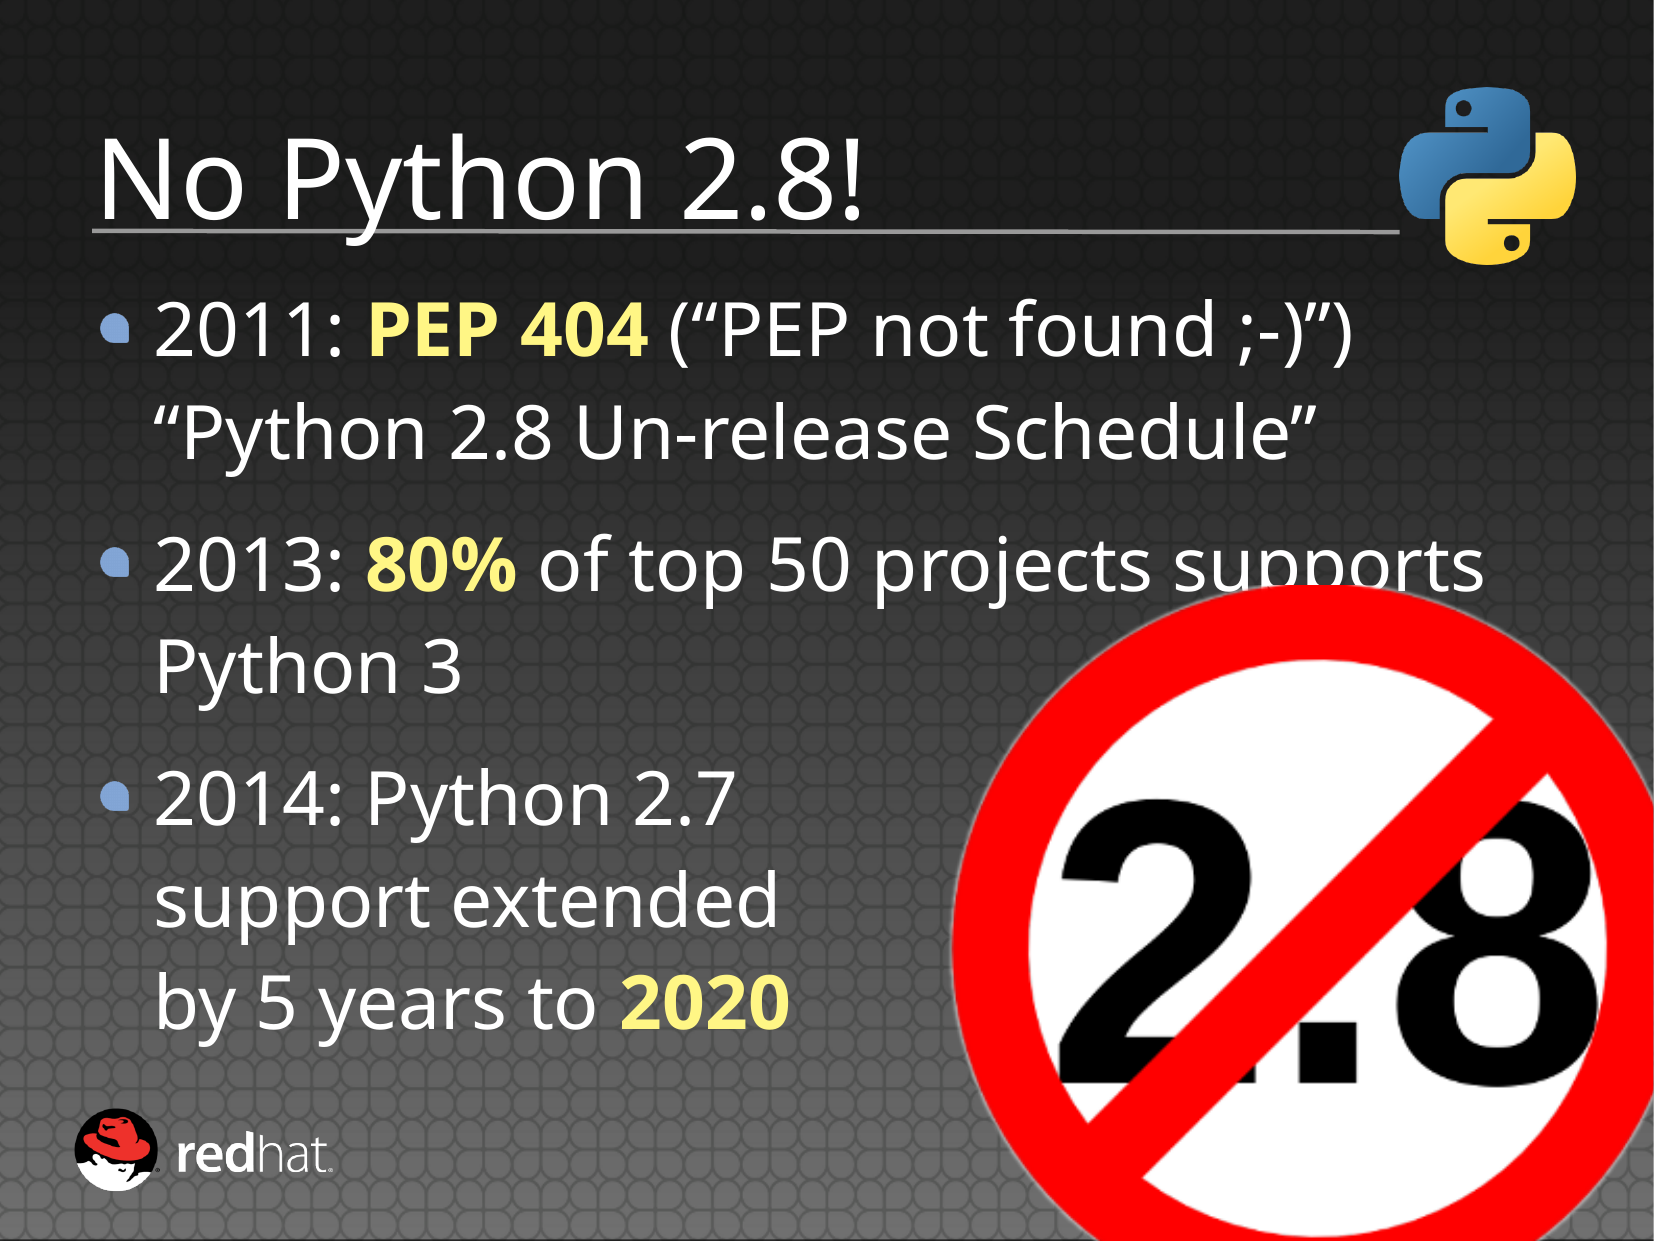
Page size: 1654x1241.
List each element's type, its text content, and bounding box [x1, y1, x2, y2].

title No Python 2.8! [94, 100, 1426, 251]
list 2011: PEP 404 (“PEP not found ;-)”) “Python 2.8 Un-release Schedule” 2013: 80% of top 50 projects supports Python 3 2014: Python 2.7 support extended by 5 years to 2020 [82, 276, 1571, 1034]
picture [0, 0, 1654, 1241]
